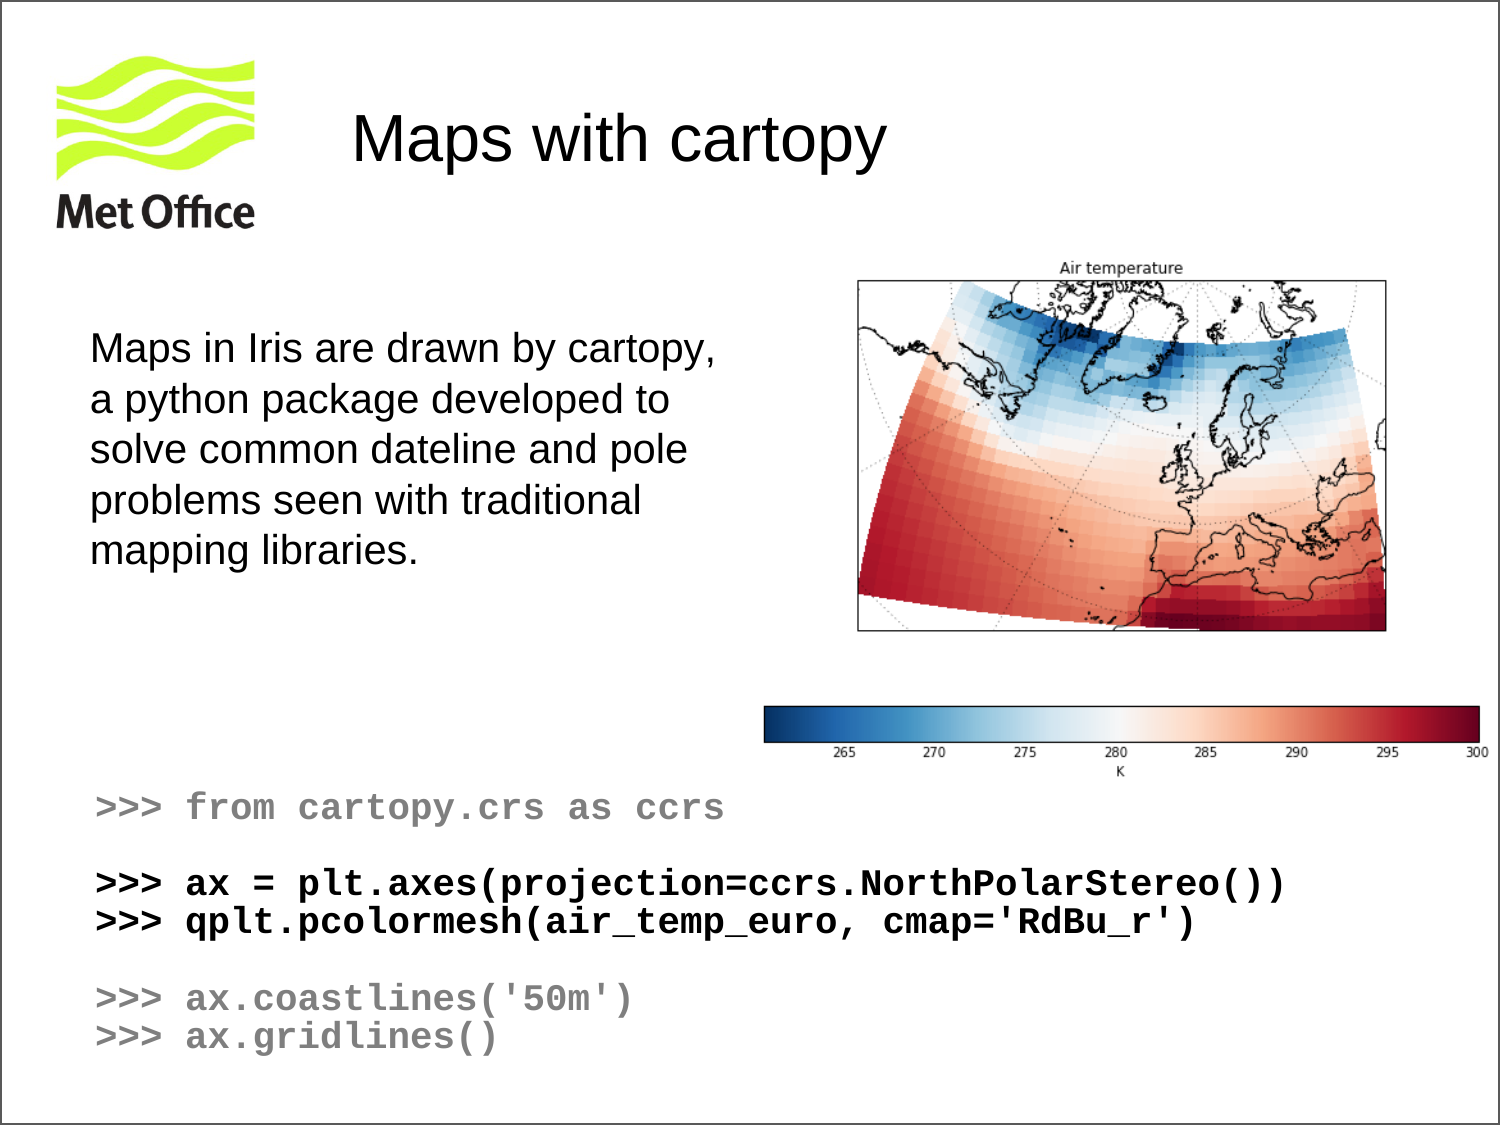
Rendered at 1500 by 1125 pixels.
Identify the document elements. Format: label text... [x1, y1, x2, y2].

text_box Maps with cartopy [336, 86, 904, 183]
picture [24, 21, 287, 262]
text_box >>> from cartopy.crs as ccrs >>> ax = plt.axes(projection=ccrs.NorthPolarStereo()) >>> qplt.pcolormesh(air_temp_euro, cmap='RdBu_r') >>> ax.coastlines('50m') >>> ax.gridlines() [80, 780, 1410, 1064]
text_box Maps in Iris are drawn by cartopy, a python package developed to solve common dateline and pole problems seen with traditional mapping libraries. [75, 313, 766, 616]
picture [755, 252, 1498, 788]
